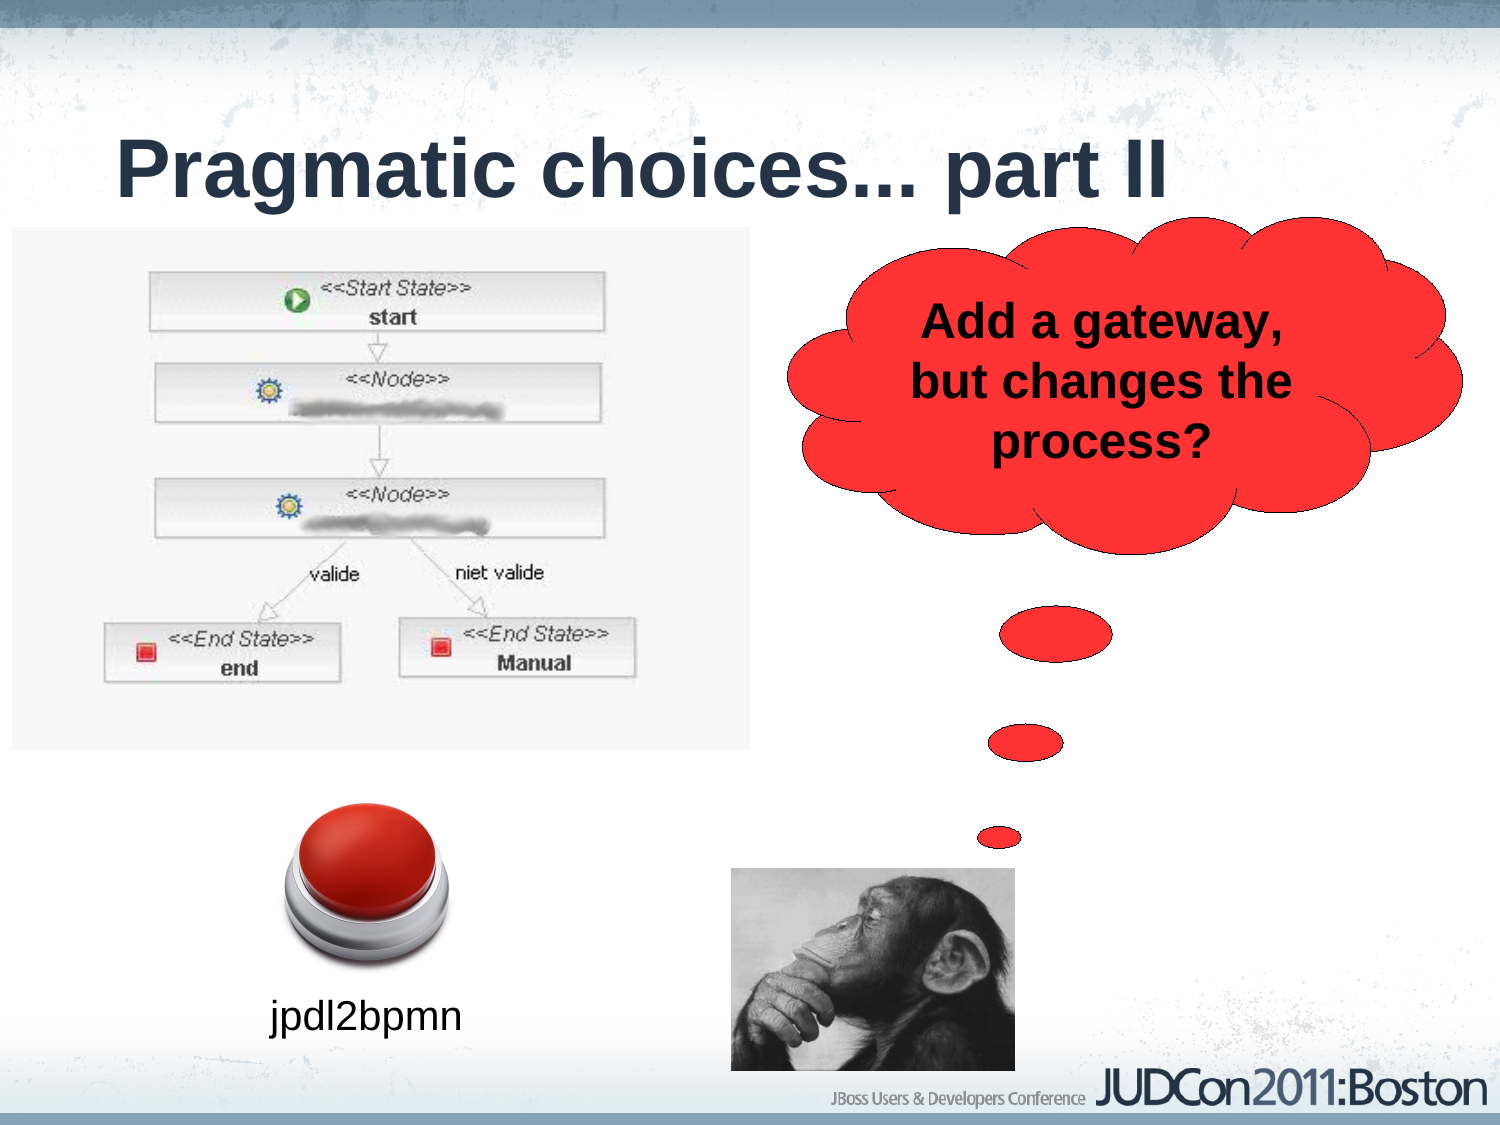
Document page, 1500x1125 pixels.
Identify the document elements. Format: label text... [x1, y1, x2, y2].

picture [0, 0, 1500, 1125]
title Pragmatic choices... part II [100, 46, 1376, 282]
text_box Add a gateway, but changes the process? [988, 723, 1064, 762]
text_box jpdl2bpmn [255, 981, 481, 1047]
text_box Add a gateway, but changes the process? [999, 605, 1113, 663]
text_box Add a gateway, but changes the process? [787, 217, 1463, 555]
text_box Add a gateway, but changes the process? [977, 826, 1022, 849]
